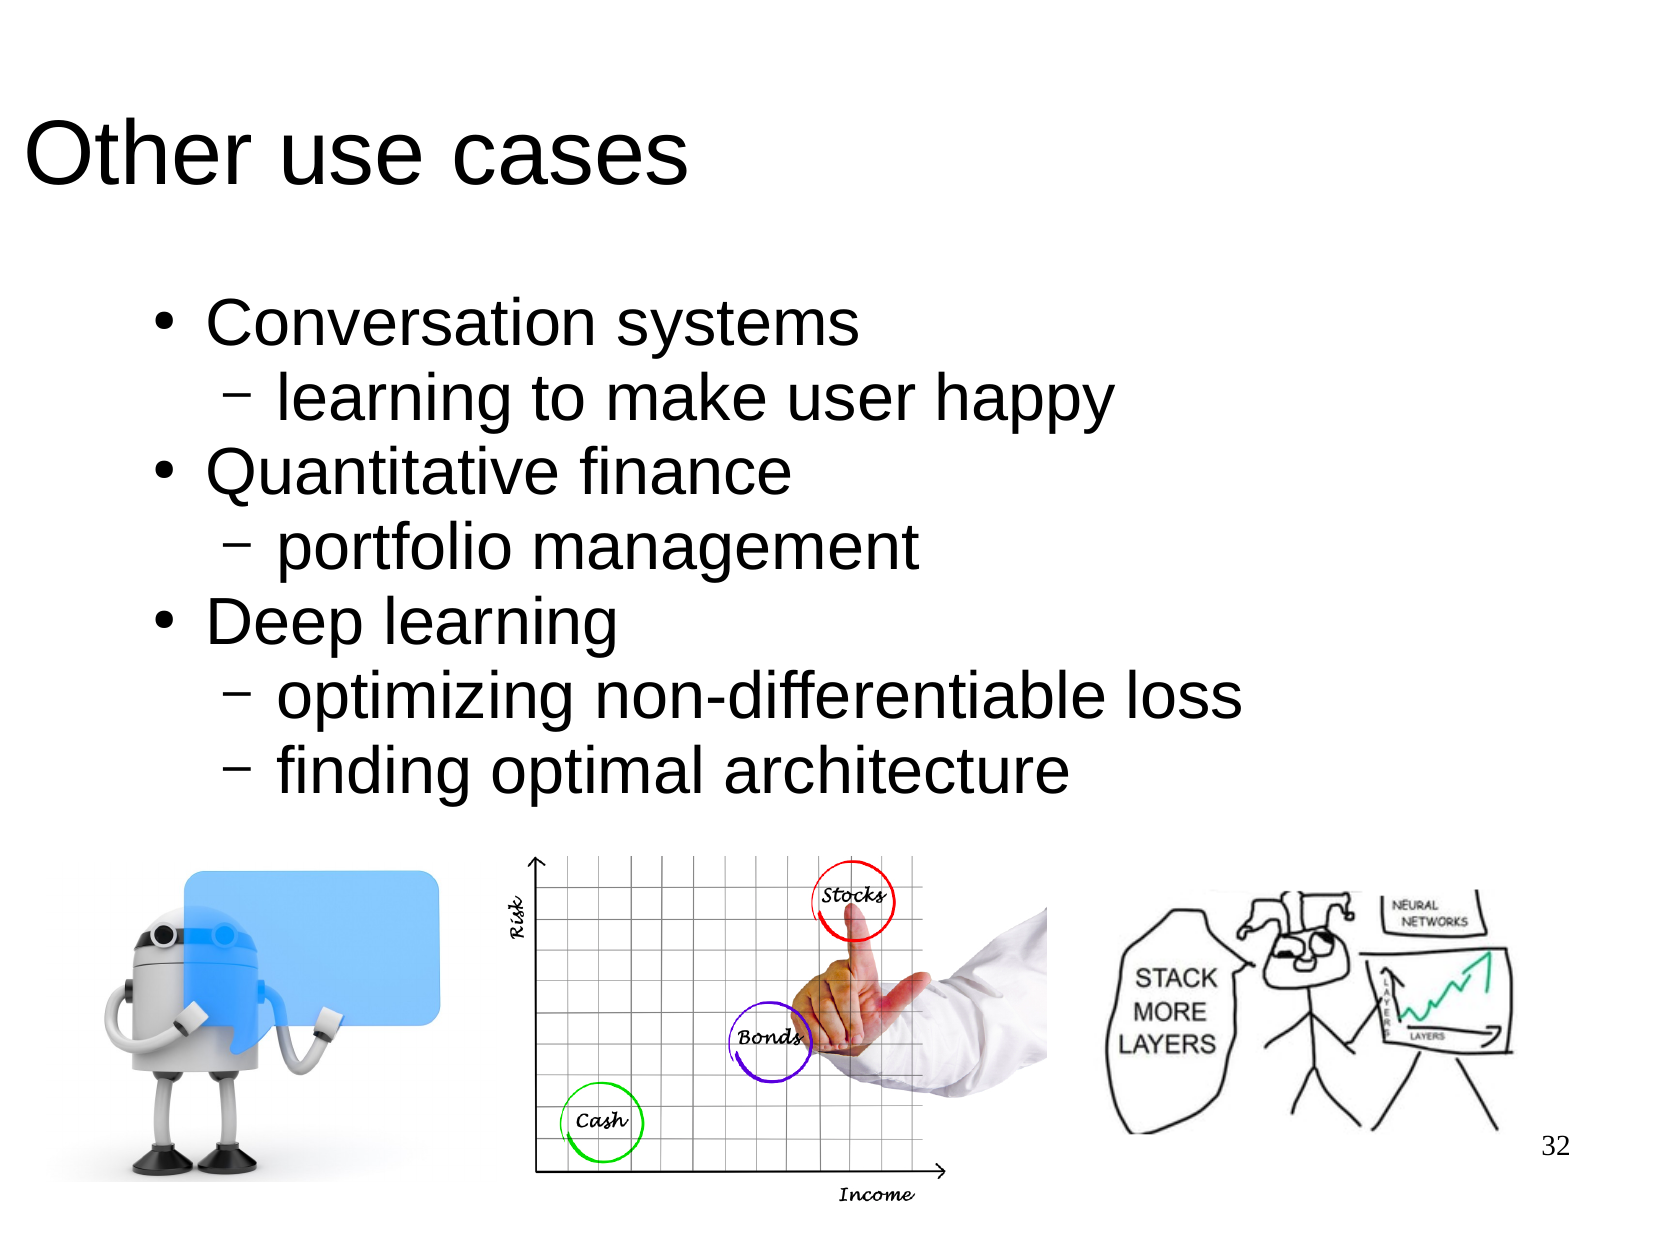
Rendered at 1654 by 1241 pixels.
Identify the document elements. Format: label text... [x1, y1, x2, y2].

picture [1093, 882, 1527, 1147]
title Other use cases [23, 49, 1512, 257]
text_box Conversation systems learning to make user happy Quantitative finance portfolio management Deep learning optimizing non-differentiable loss finding optimal architecture [120, 277, 1591, 1241]
picture [46, 862, 497, 1182]
